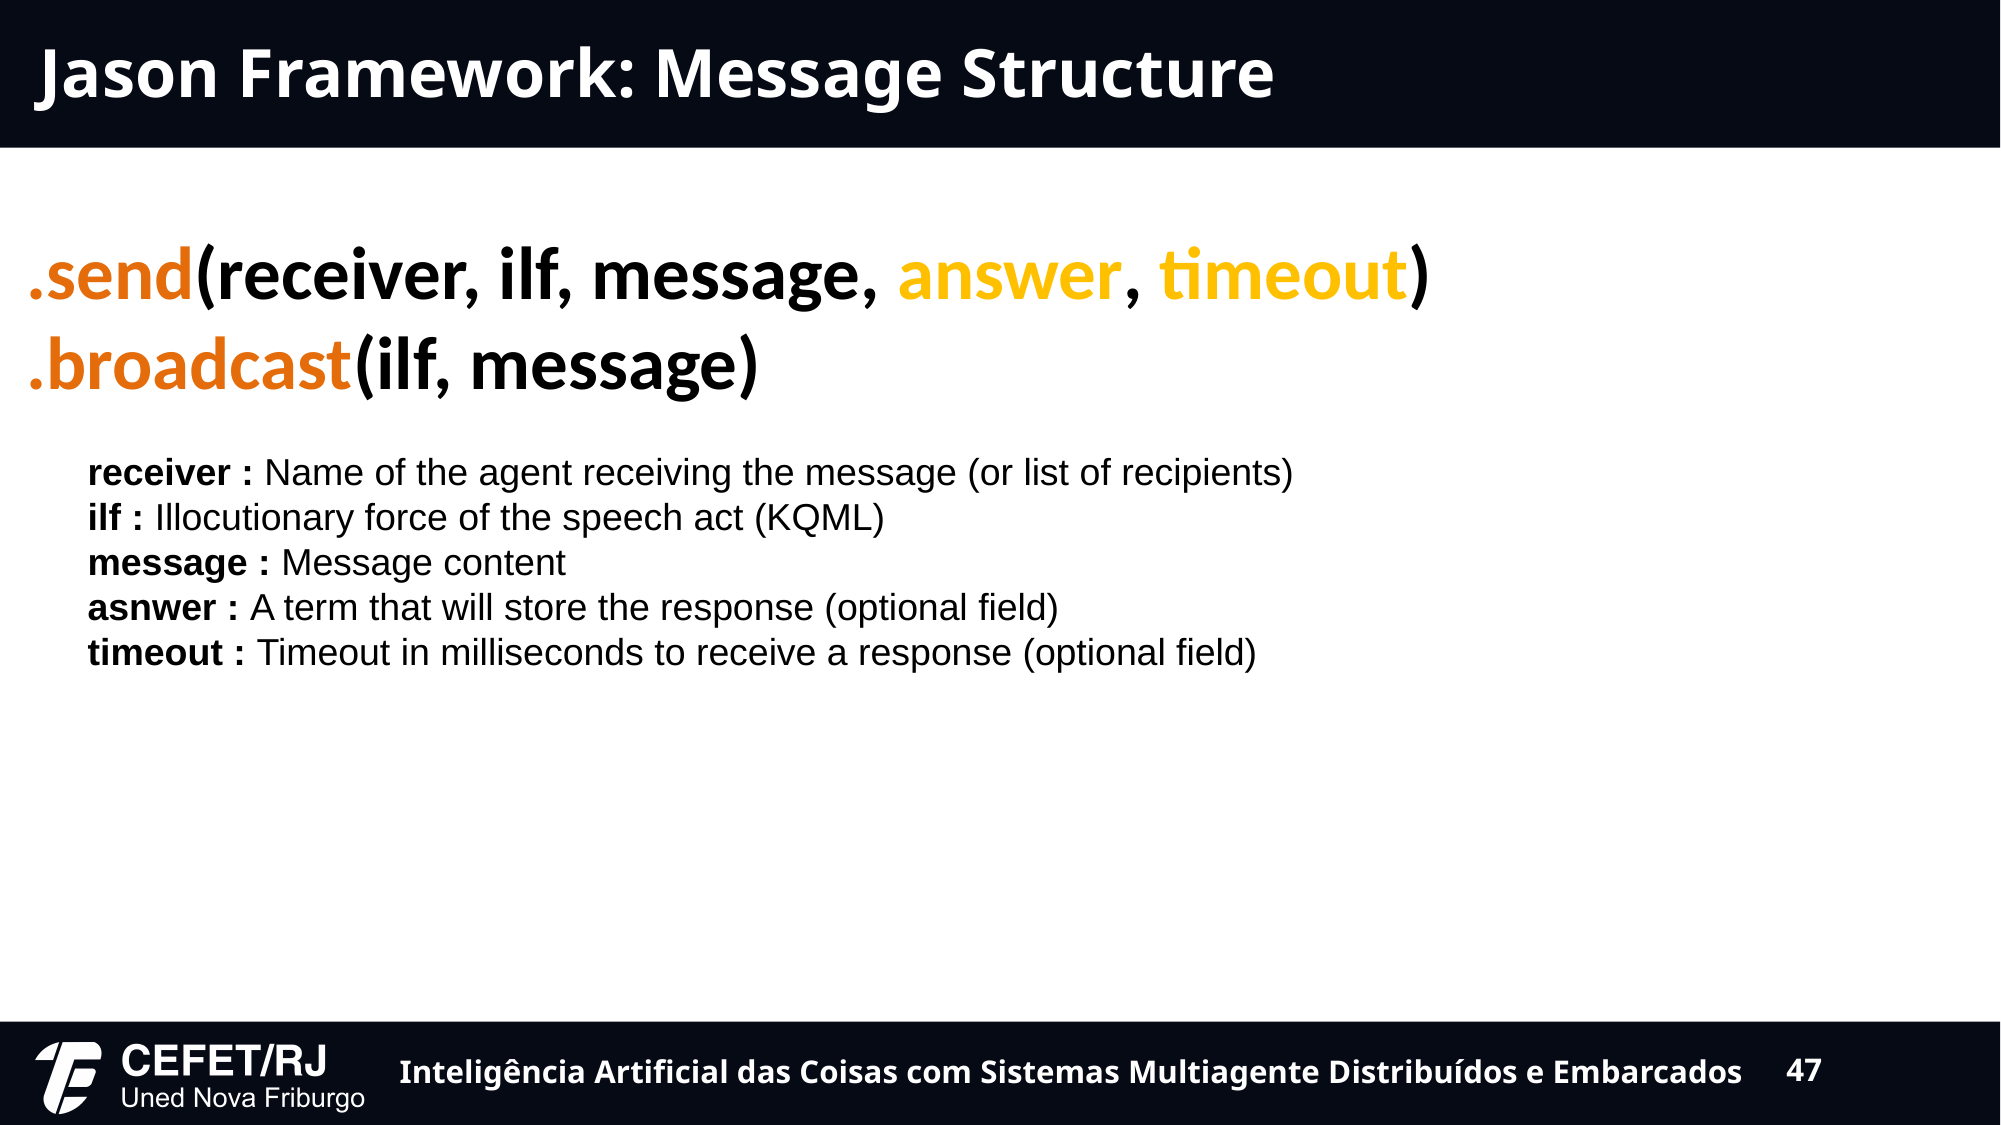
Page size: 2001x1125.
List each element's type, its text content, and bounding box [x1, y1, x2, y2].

text_box receiver : Name of the agent receiving the message (or list of recipients) ilf : Illocutionary force of the speech act (KQML) message : Message content asnwer : A term that will store the response (optional field) timeout : Timeout in milliseconds to receive a response (optional field) [72, 440, 1771, 906]
picture [0, 1001, 398, 1125]
text_box .send(receiver, ilf, message, answer, timeout) .broadcast(ilf, message) [11, 217, 1990, 413]
text_box Jason Framework: Message Structure [25, 23, 1999, 119]
